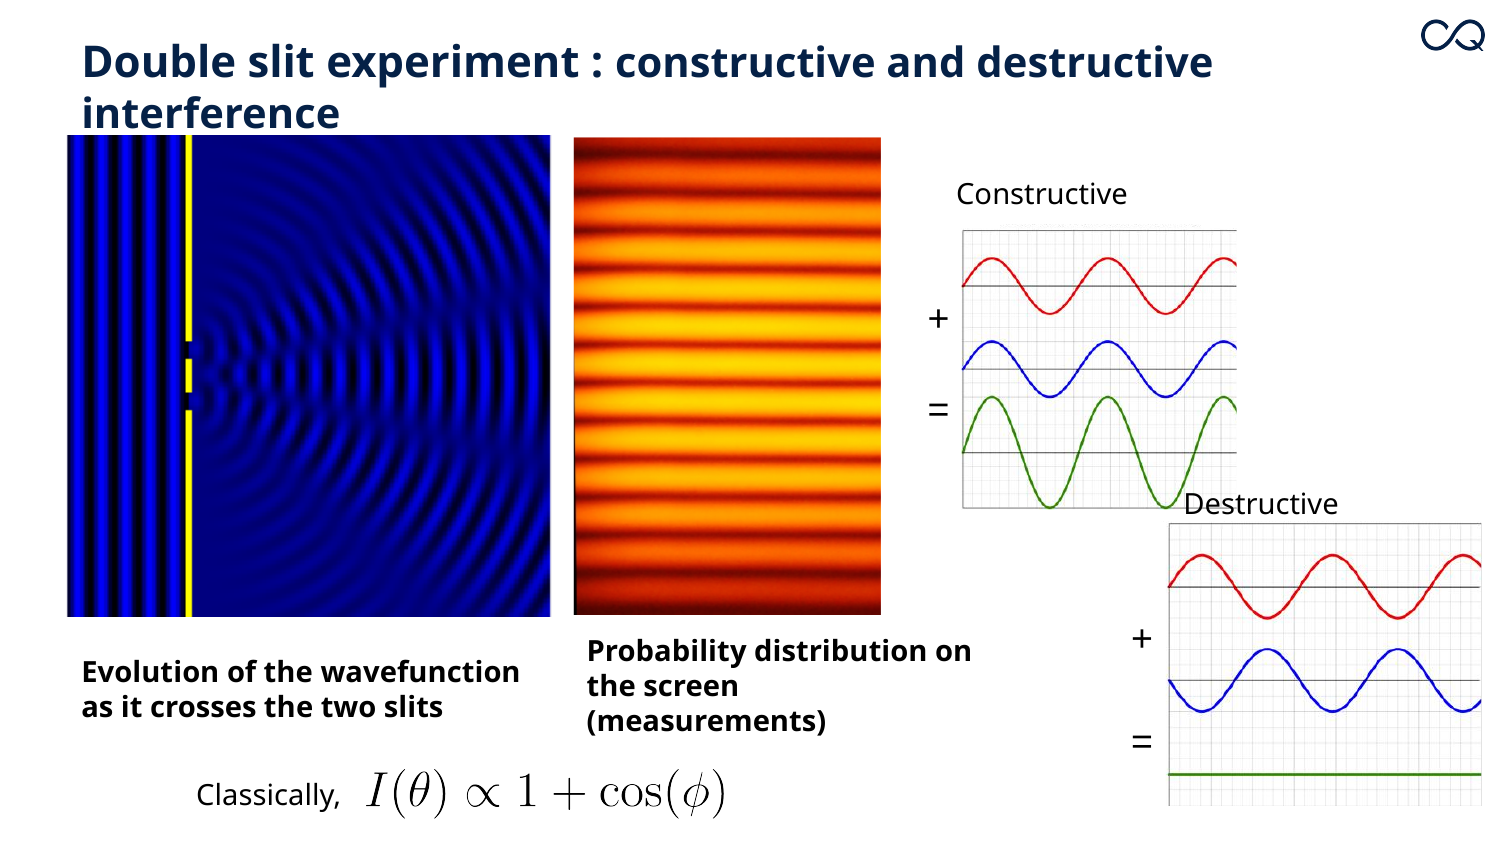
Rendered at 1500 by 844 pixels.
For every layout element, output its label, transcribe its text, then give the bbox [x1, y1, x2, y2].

title Double slit experiment : constructive and destructive interference [66, 34, 1434, 136]
picture [961, 224, 1237, 510]
text_box Destructive [1168, 470, 1475, 510]
text_box = [1116, 701, 1188, 770]
text_box Constructive [941, 160, 1217, 200]
text_box Evolution of the wavefunction as it crosses the two slits [66, 638, 542, 741]
text_box Classically, [181, 761, 457, 811]
text_box + [912, 279, 985, 347]
picture [1161, 521, 1482, 806]
picture [366, 769, 724, 819]
text_box = [912, 370, 985, 438]
picture [66, 136, 552, 617]
text_box + [1116, 598, 1188, 667]
text_box Probability distribution on the screen (measurements) [571, 616, 996, 729]
picture [1421, 19, 1485, 51]
picture [573, 138, 881, 615]
